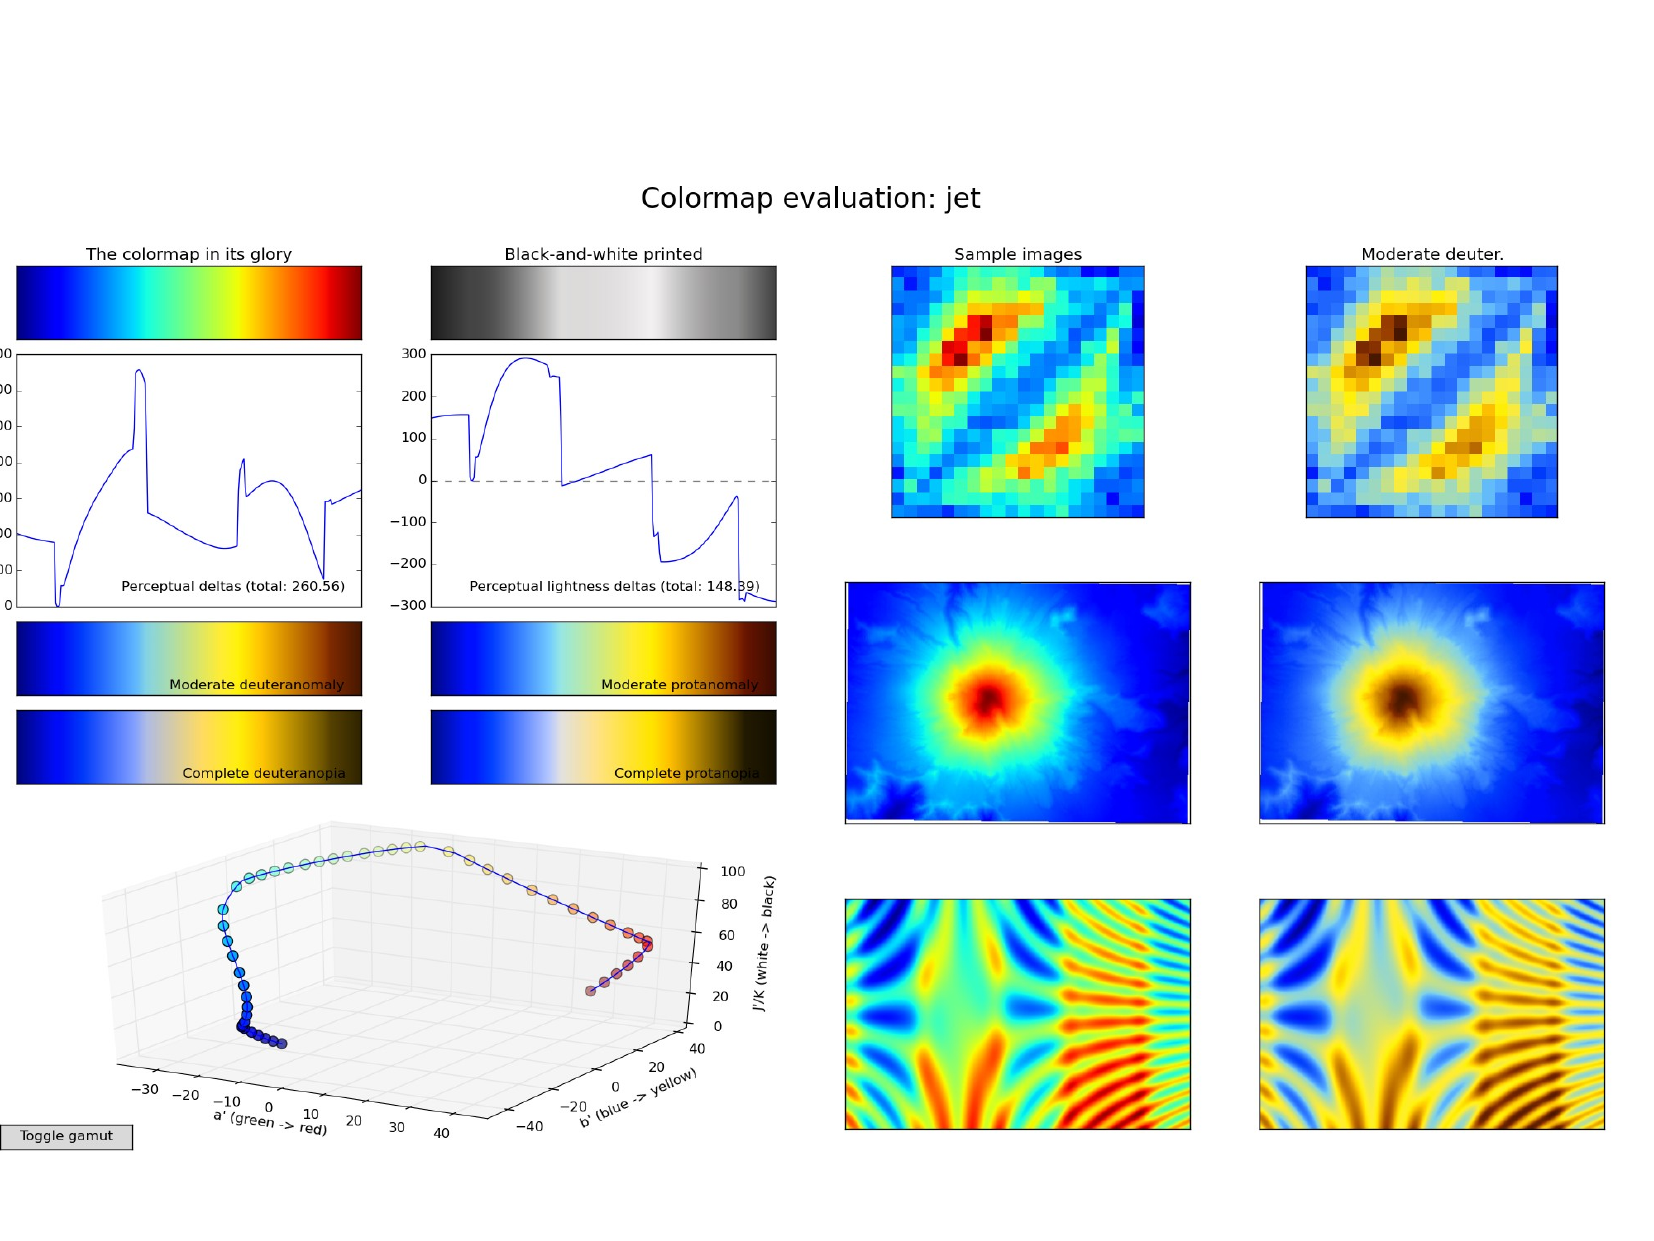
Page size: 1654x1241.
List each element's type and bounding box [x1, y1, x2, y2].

picture [0, 166, 1637, 1159]
